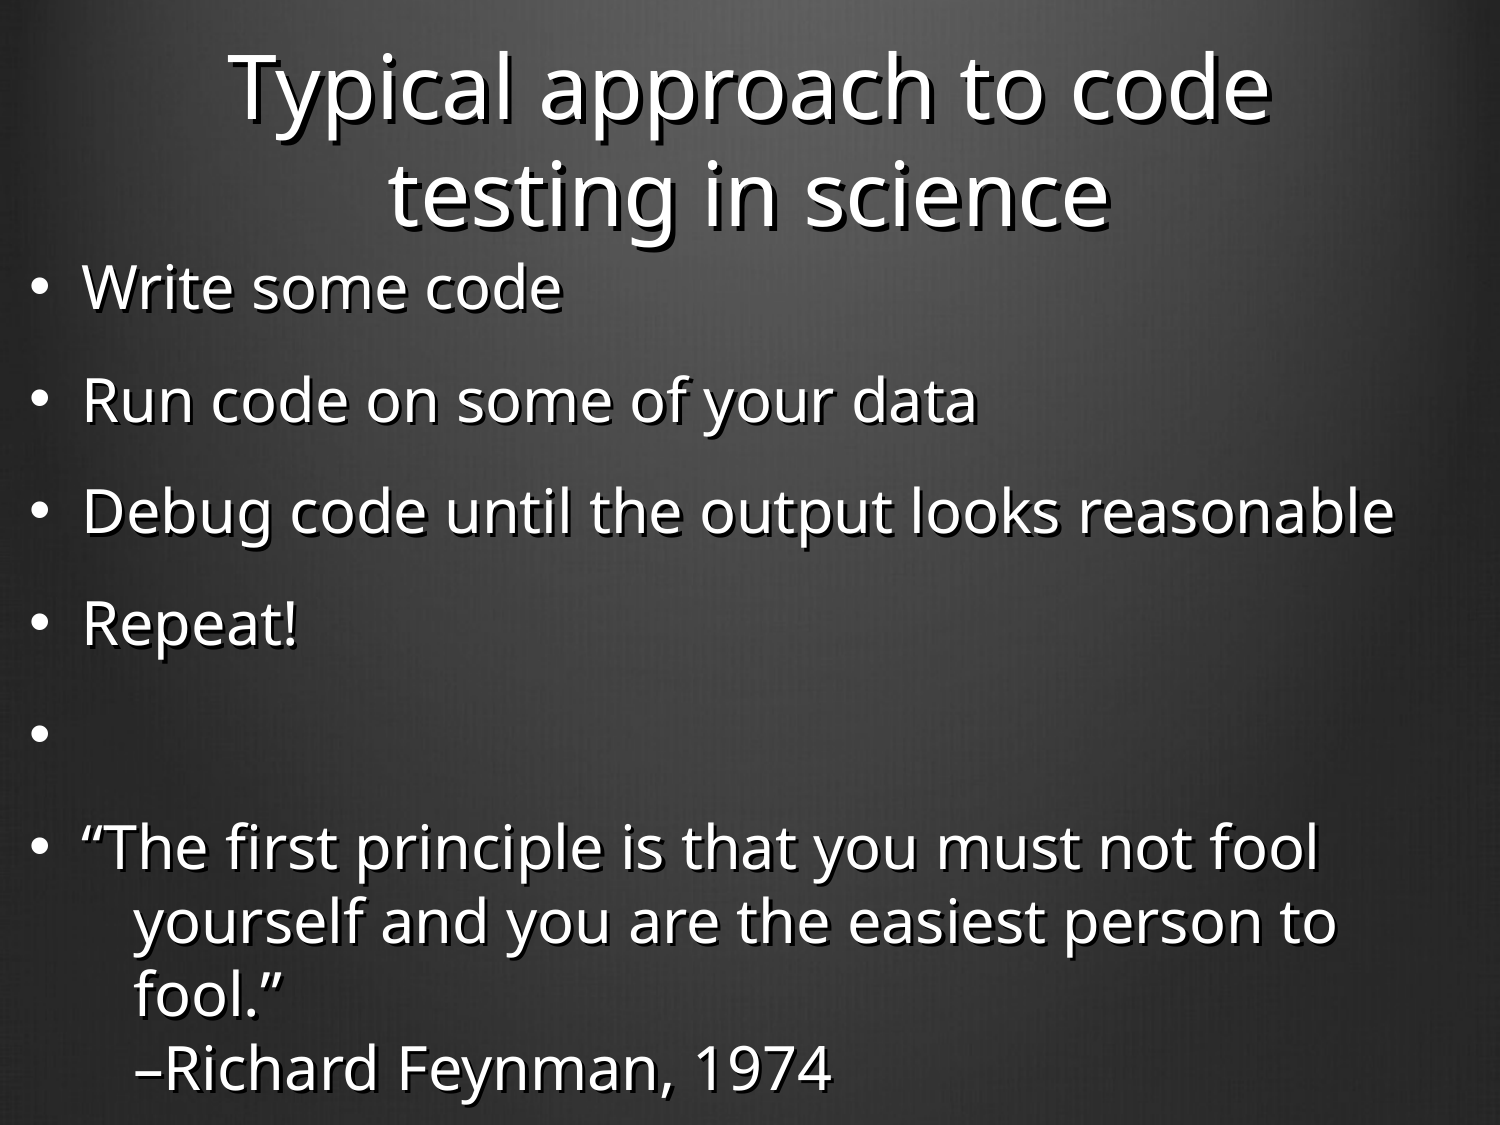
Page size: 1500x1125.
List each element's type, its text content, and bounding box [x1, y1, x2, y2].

list Write some code Run code on some of your data Debug code until the output looks reasonable Repeat! “The first principle is that you must not fool yourself and you are the easiest person to fool.” –Richard Feynman, 1974 [14, 241, 1500, 1125]
title Typical approach to code testing in science [112, 19, 1388, 241]
